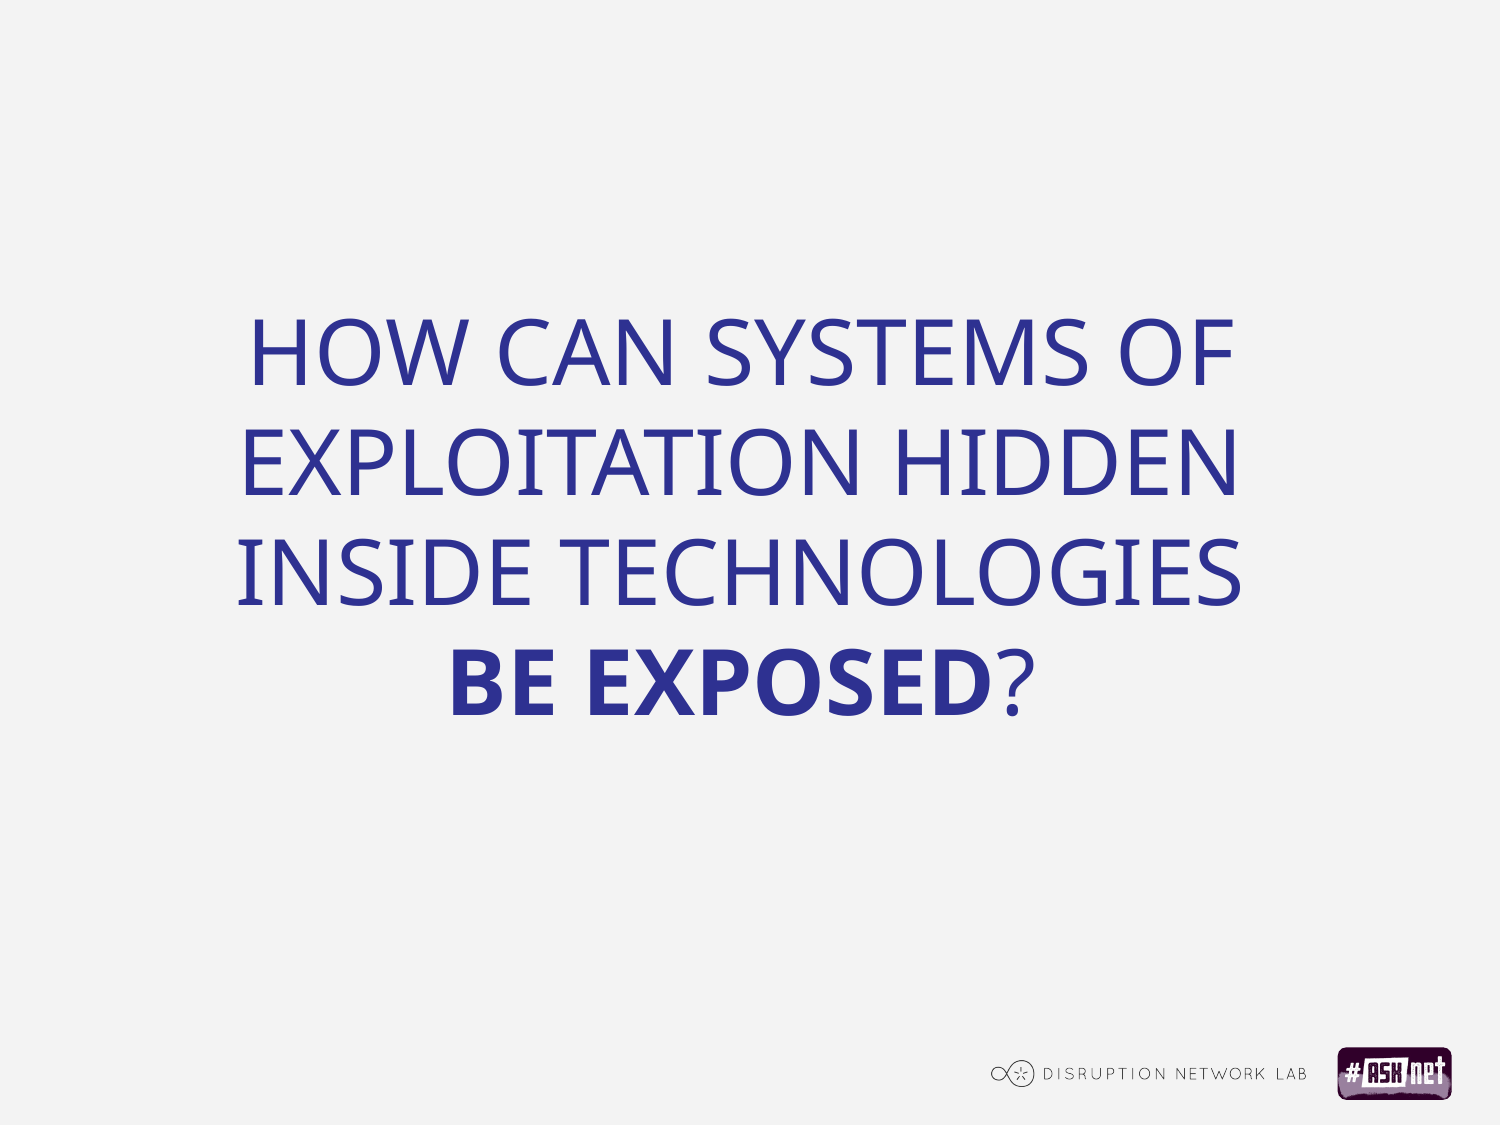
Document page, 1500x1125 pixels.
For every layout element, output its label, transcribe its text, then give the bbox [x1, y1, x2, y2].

picture [1337, 1047, 1452, 1100]
text_box HOW CAN SYSTEMS OF EXPLOITATION HIDDEN INSIDE TECHNOLOGIES BE EXPOSED? [69, 278, 1413, 882]
picture [991, 1060, 1306, 1087]
